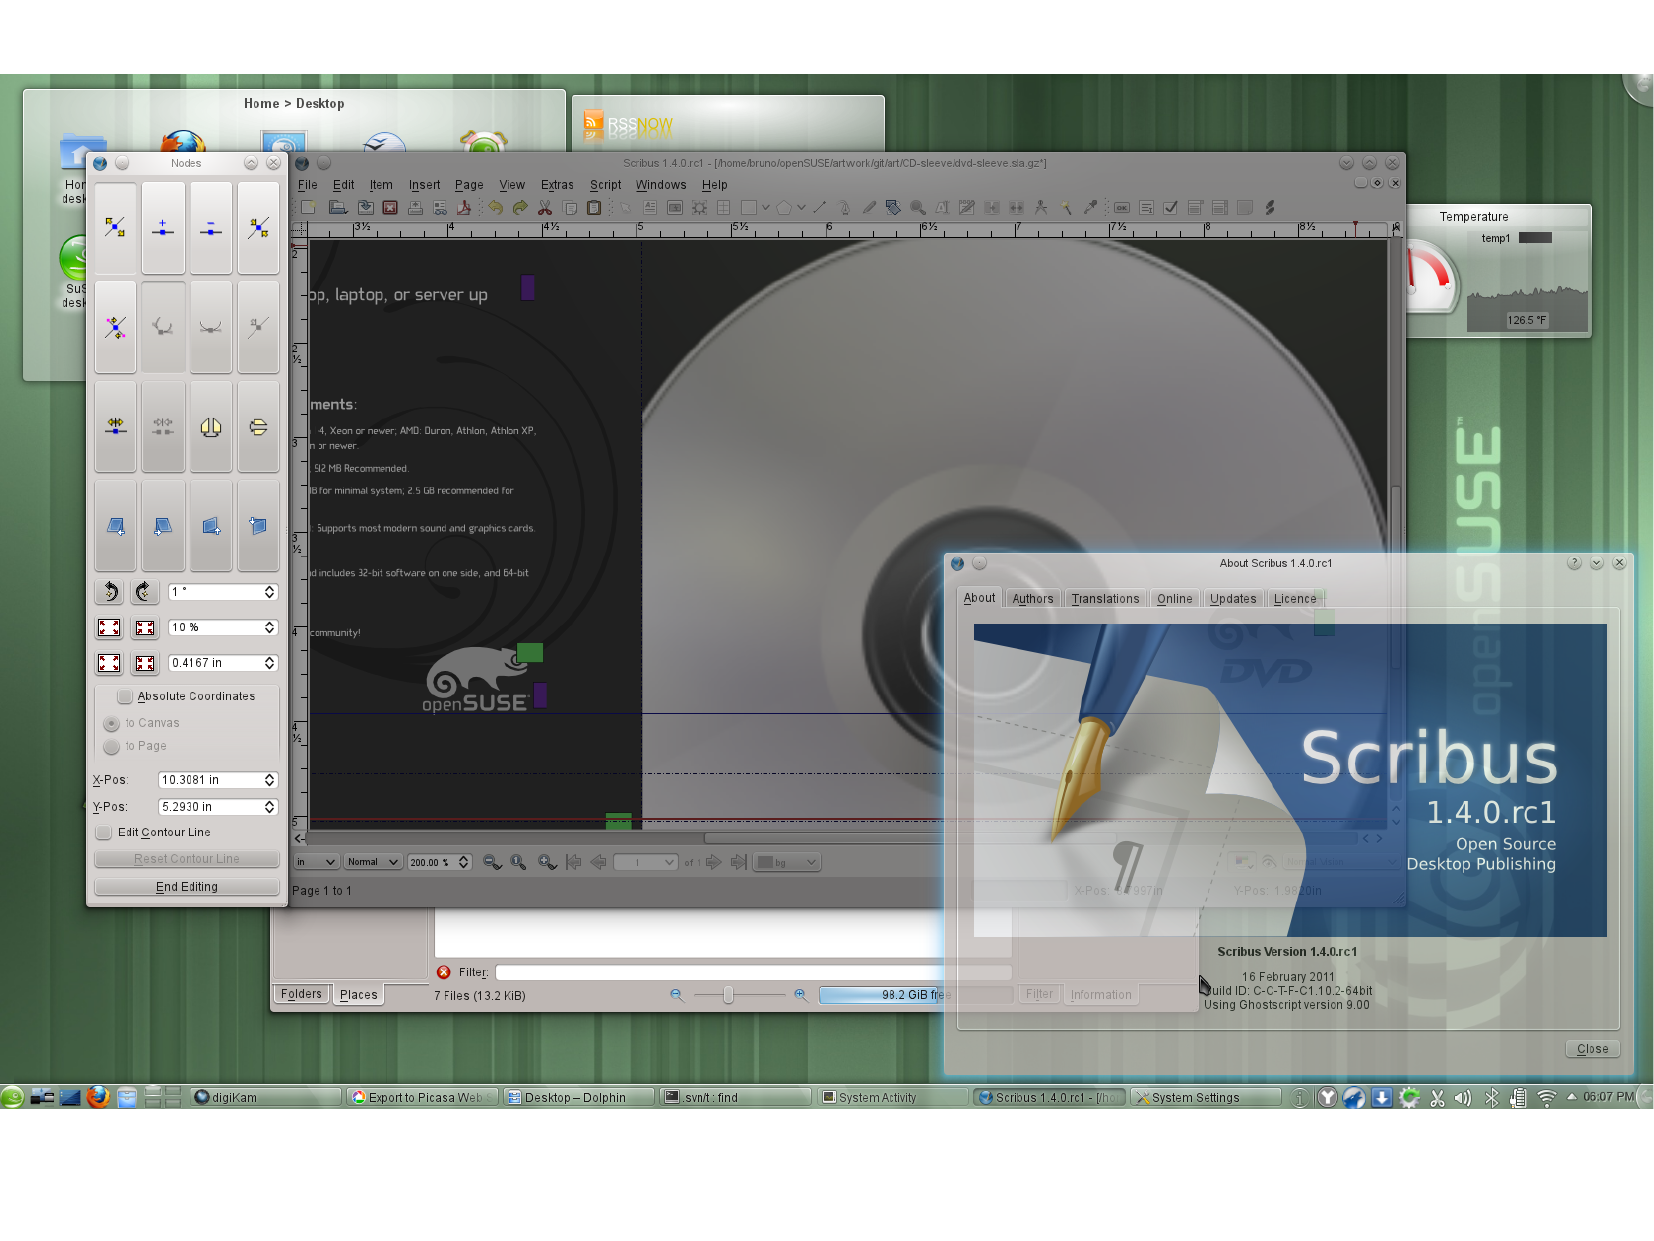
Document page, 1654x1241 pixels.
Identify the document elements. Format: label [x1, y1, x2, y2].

picture [0, 74, 1654, 1109]
